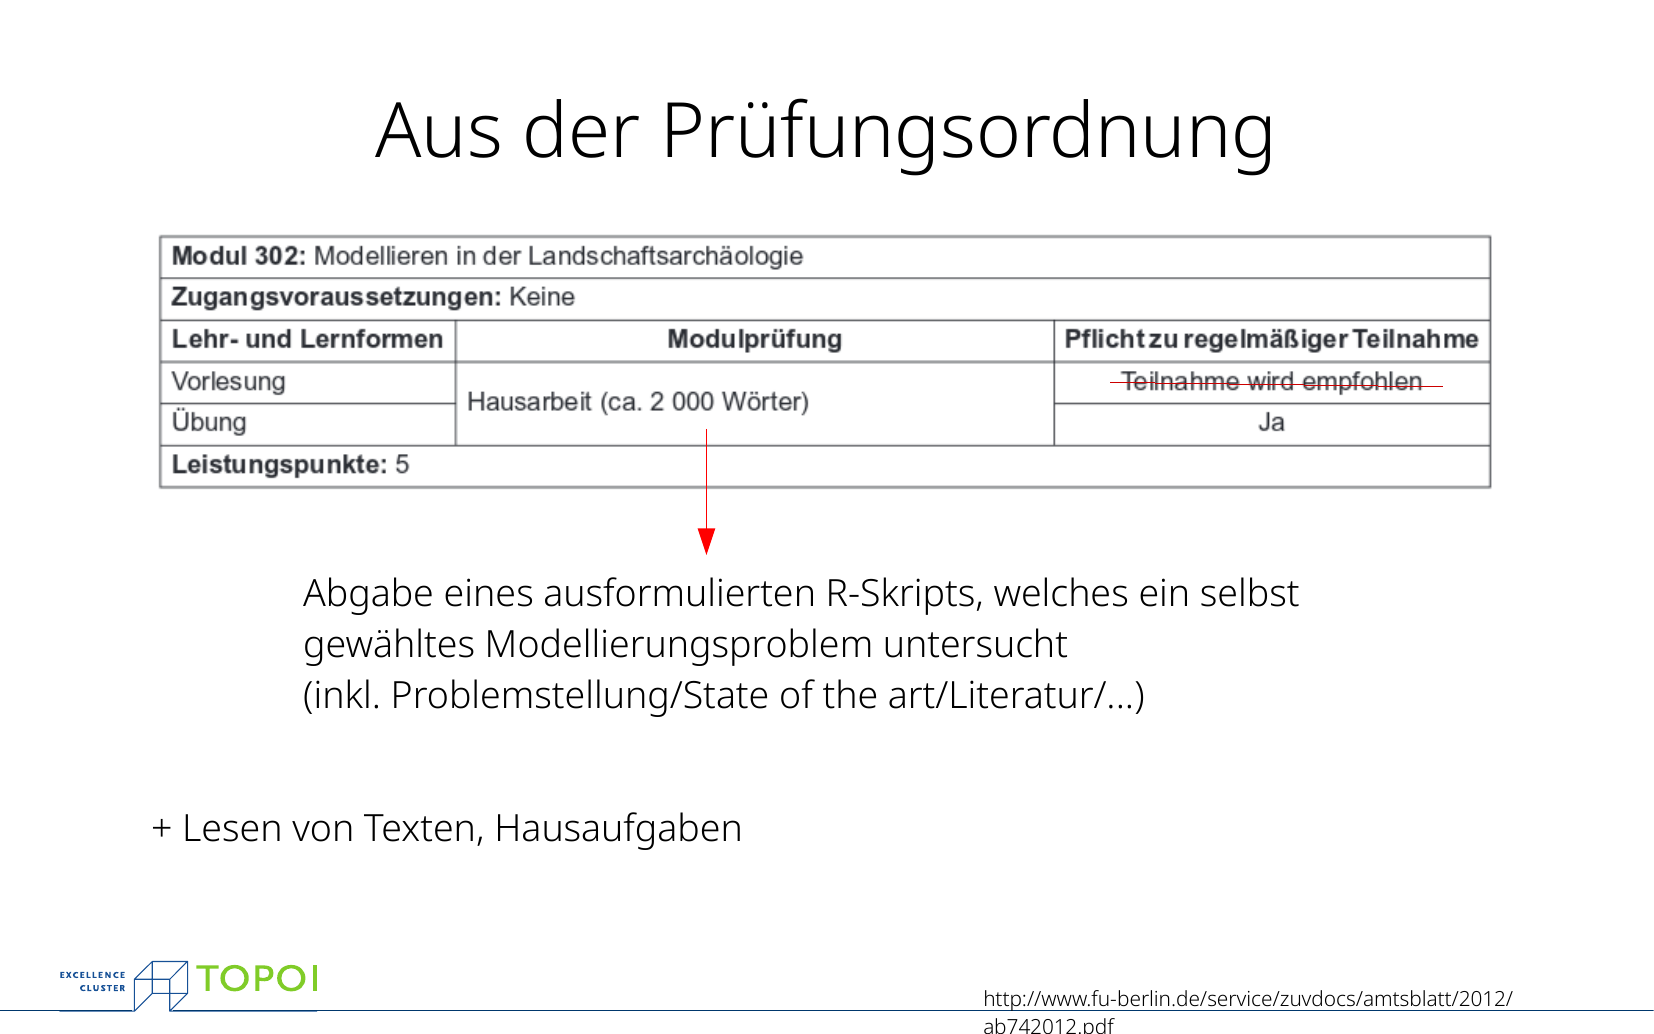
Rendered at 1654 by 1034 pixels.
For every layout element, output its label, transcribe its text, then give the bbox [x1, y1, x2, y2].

picture [153, 229, 1501, 497]
text_box + Lesen von Texten, Hausaufgaben [136, 794, 831, 861]
text_box Abgabe eines ausformulierten R-Skripts, welches ein selbst gewähltes Modellierungsproblem untersucht (inkl. Problemstellung/State of the art/Literatur/...) [288, 558, 1374, 728]
text_box http://www.fu-berlin.de/service/zuvdocs/amtsblatt/2012/ab742012.pdf [968, 976, 1653, 1034]
title Aus der Prüfungsordnung [82, 41, 1571, 214]
